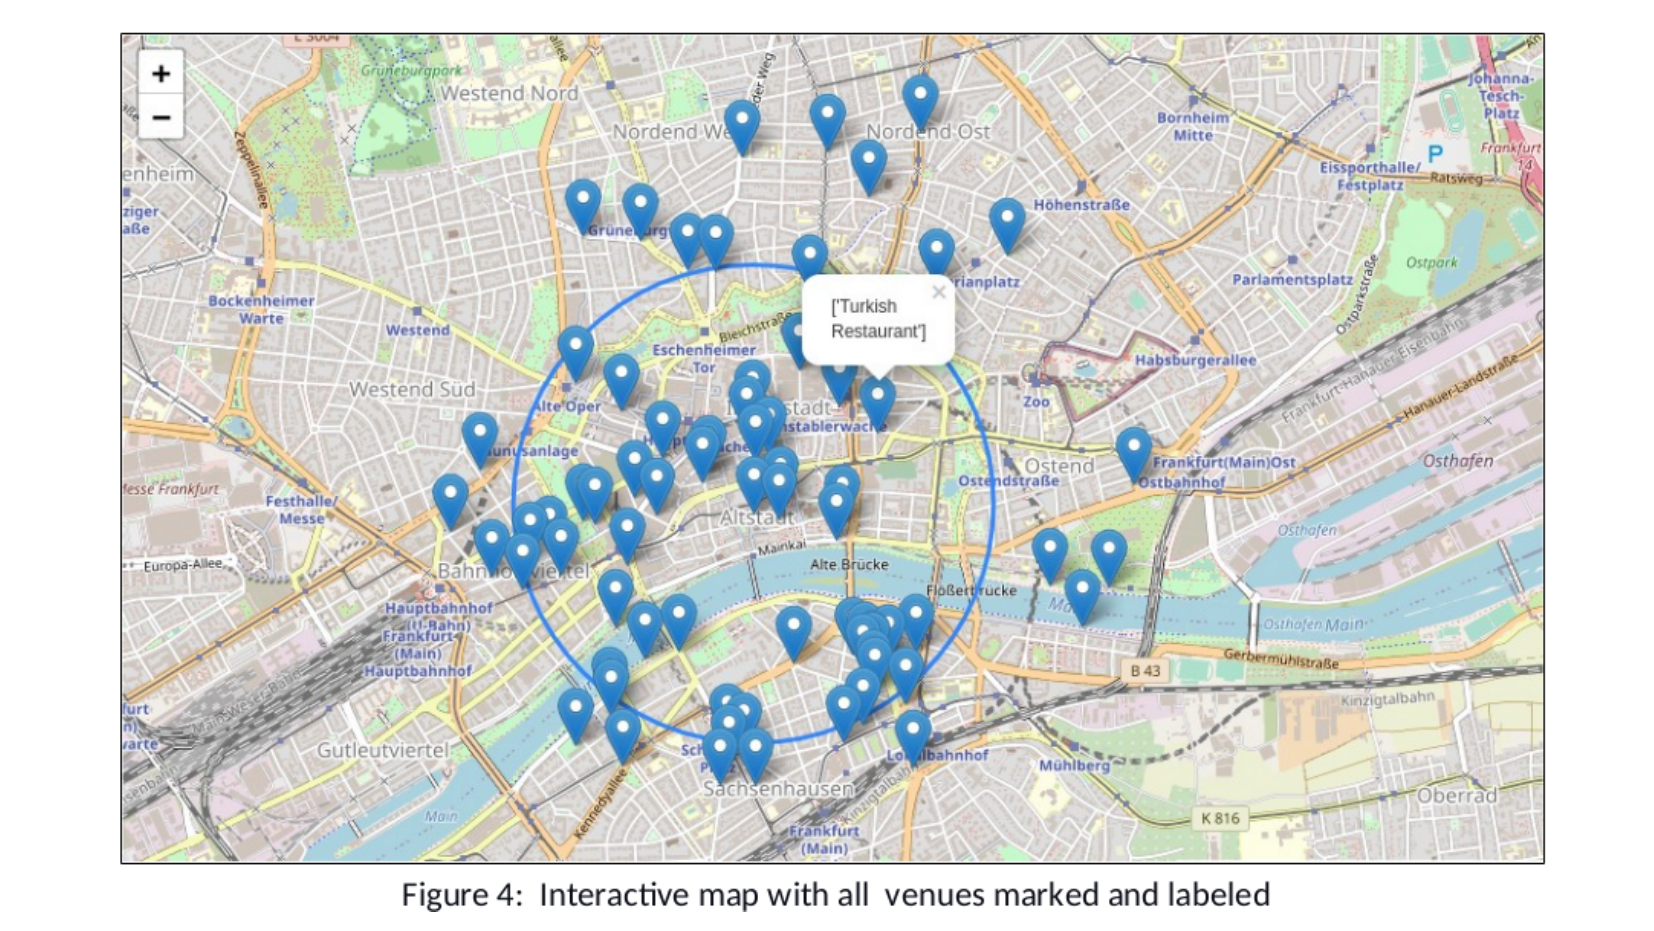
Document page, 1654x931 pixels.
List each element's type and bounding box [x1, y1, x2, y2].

picture [113, 27, 1562, 912]
